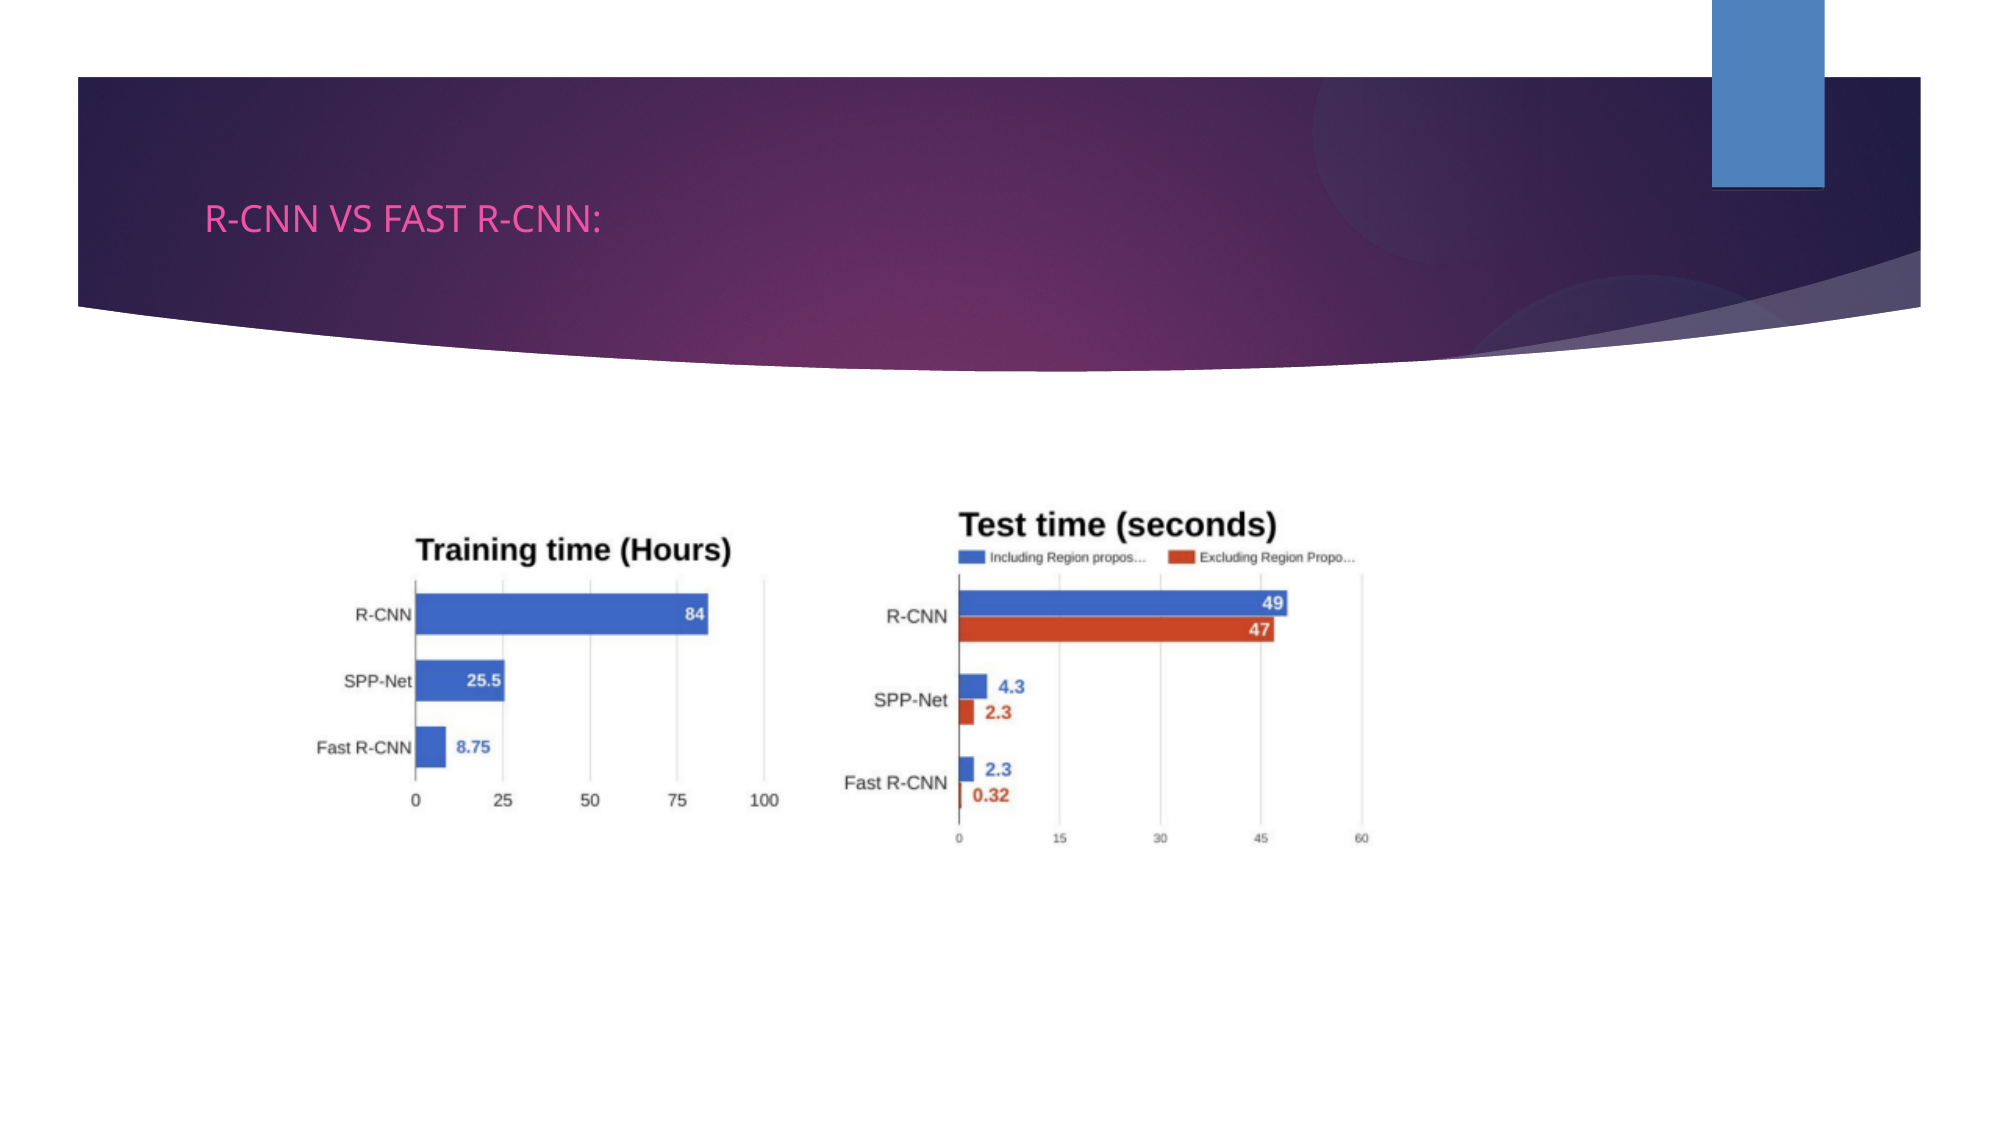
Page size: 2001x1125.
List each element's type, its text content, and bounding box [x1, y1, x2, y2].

picture [307, 484, 1401, 860]
text_box R-cnn Vs Fast R-cnn: [189, 159, 1627, 276]
picture [79, 78, 1920, 371]
